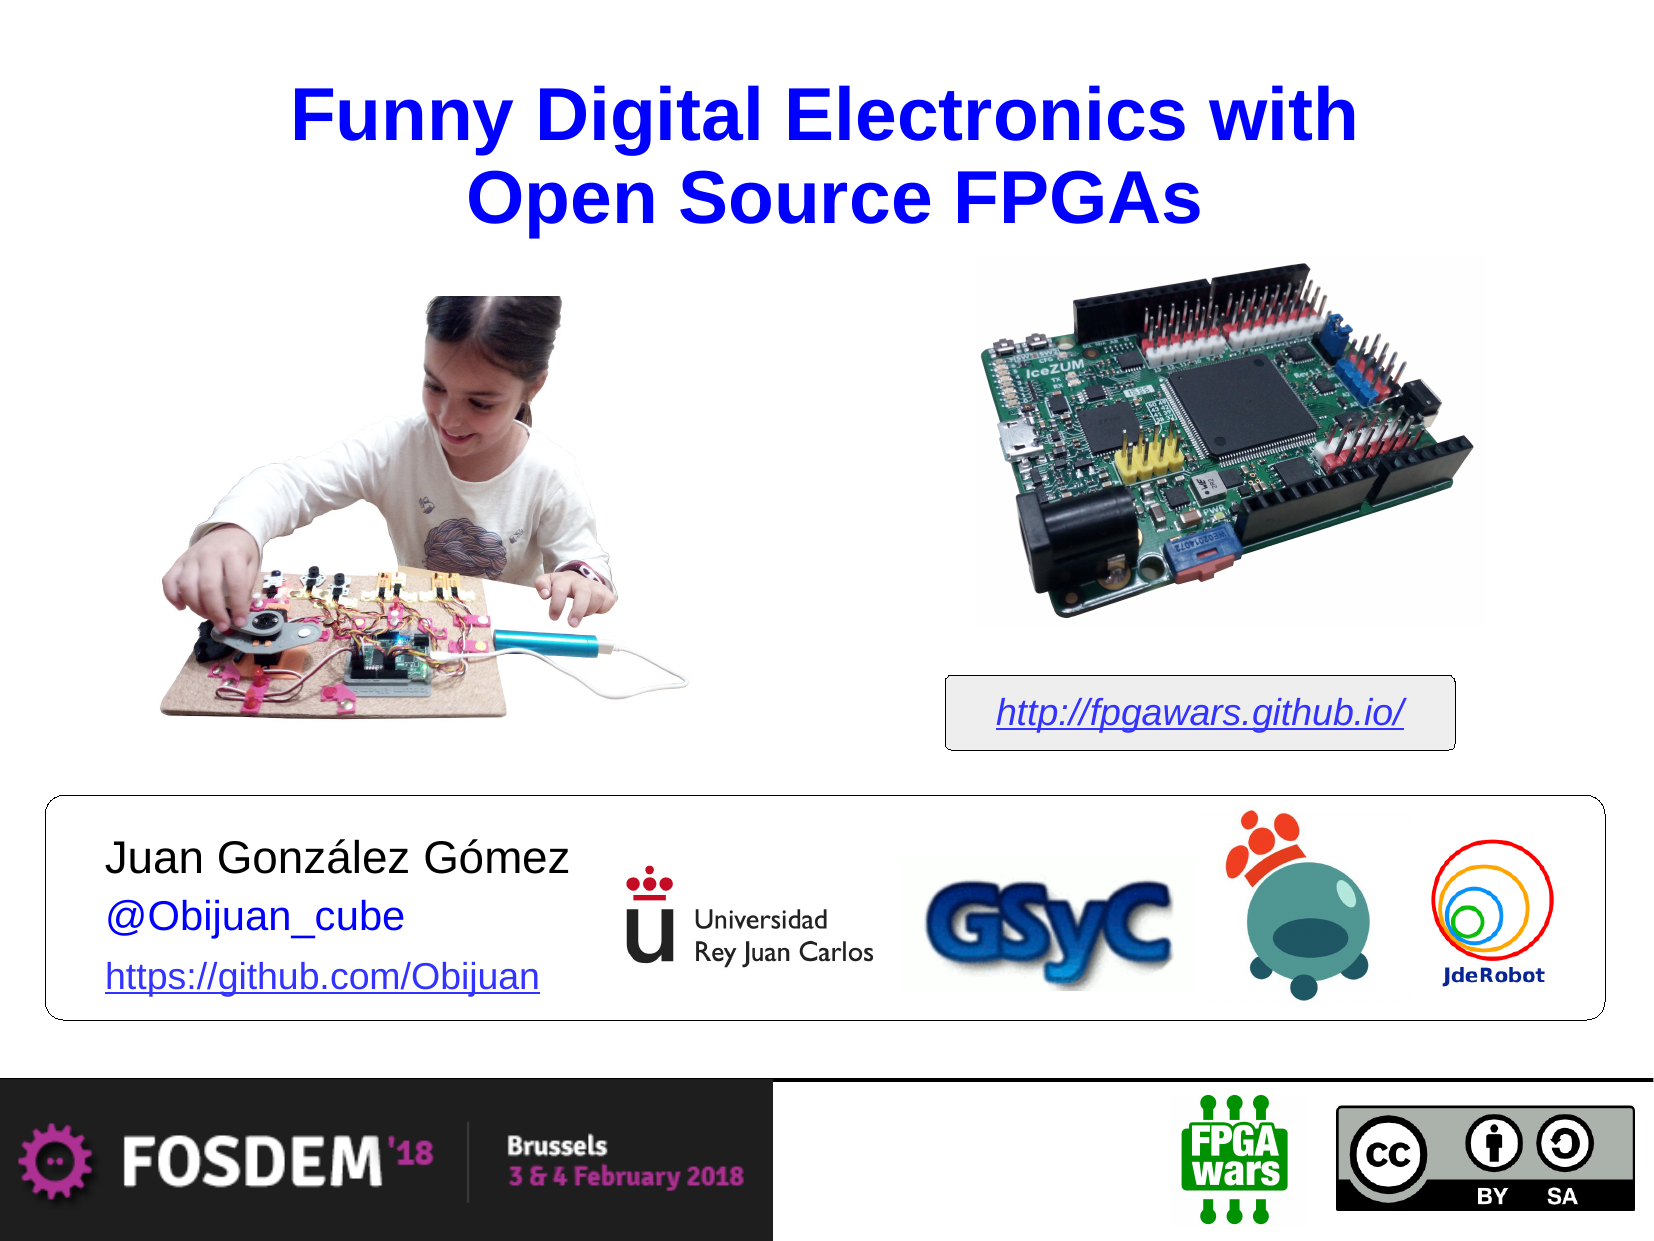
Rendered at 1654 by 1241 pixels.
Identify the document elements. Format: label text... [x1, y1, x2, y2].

picture [610, 855, 886, 976]
picture [900, 855, 1196, 991]
text_box http://fpgawars.github.io/ [945, 675, 1456, 751]
picture [1170, 1094, 1306, 1230]
picture [0, 1079, 773, 1241]
text_box @Obijuan_cube [90, 885, 451, 961]
text_box [45, 795, 1606, 1021]
picture [135, 296, 721, 736]
title Funny Digital Electronics with Open Source FPGAs [165, 45, 1486, 268]
picture [1336, 1094, 1636, 1221]
picture [975, 257, 1486, 631]
text_box https://github.com/Obijuan [90, 948, 556, 1006]
picture [1200, 810, 1576, 1006]
text_box Juan González Gómez [90, 825, 601, 916]
